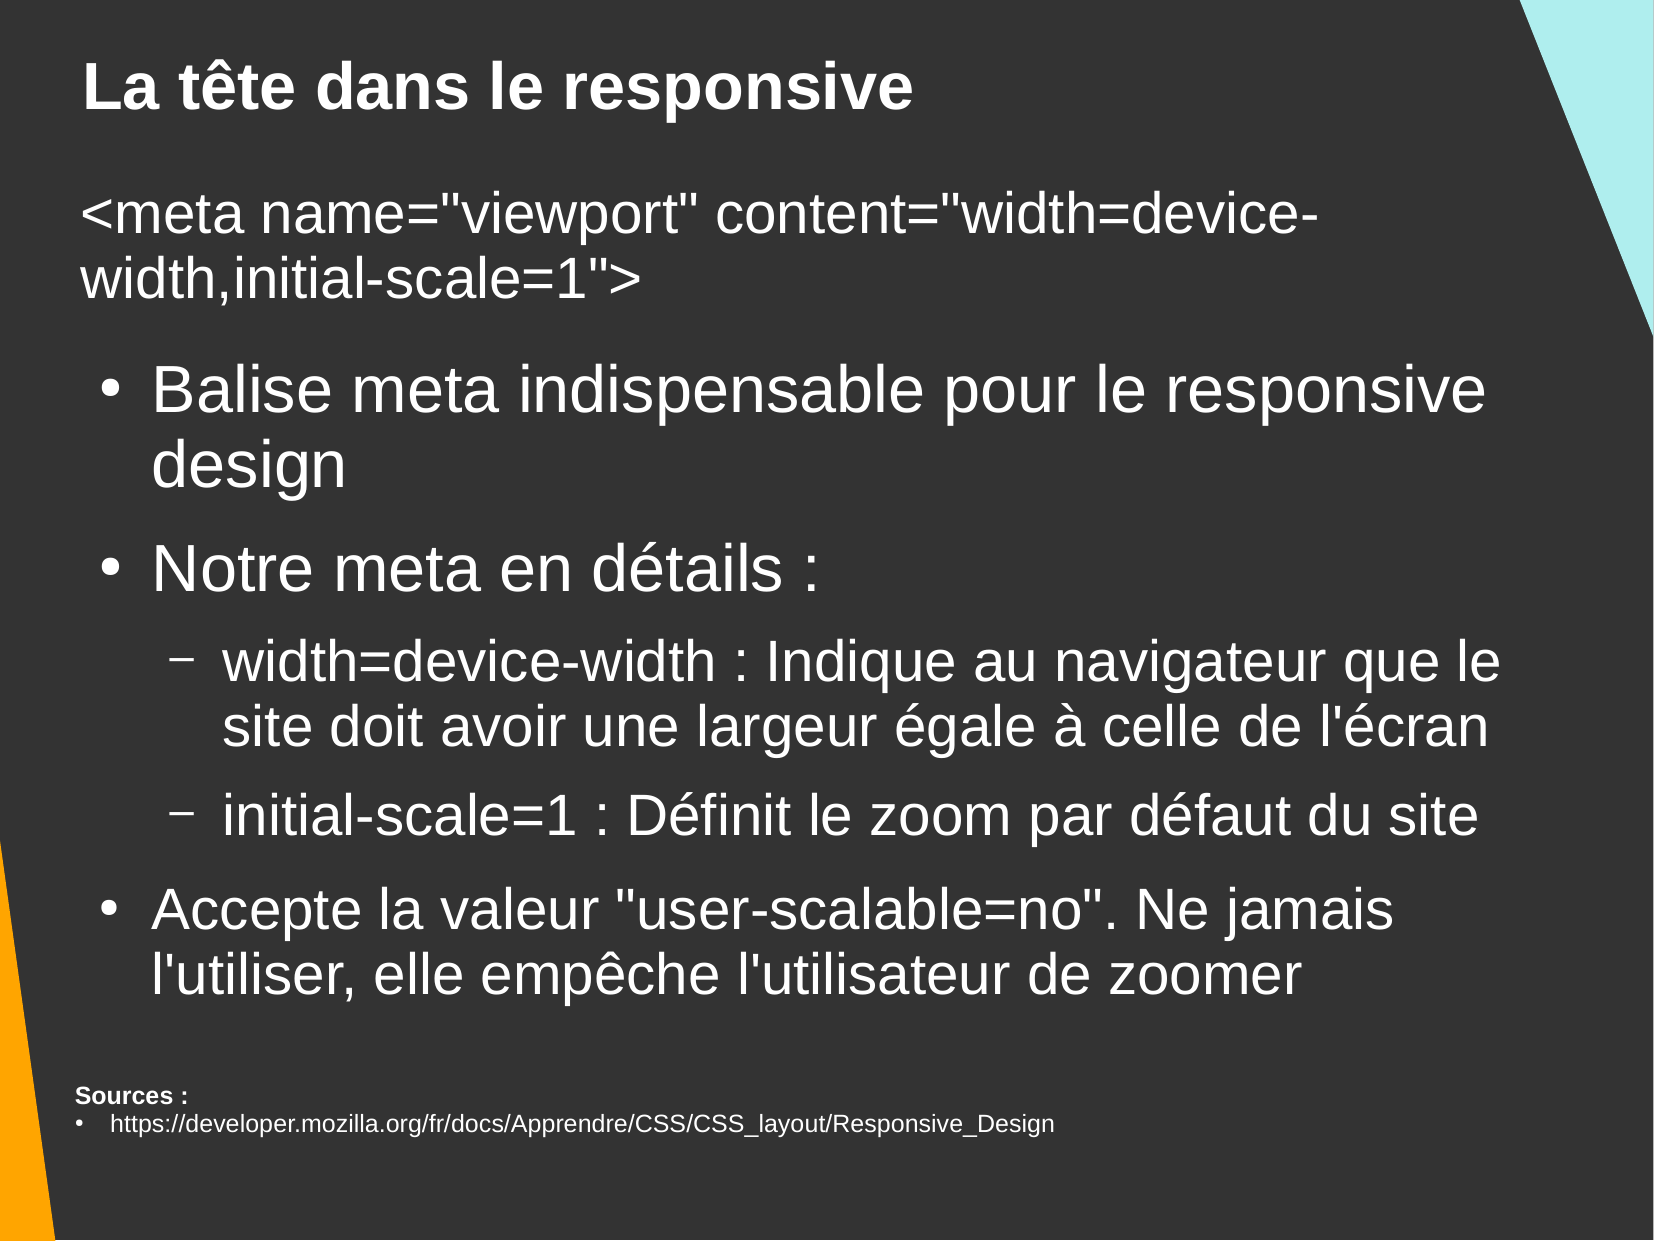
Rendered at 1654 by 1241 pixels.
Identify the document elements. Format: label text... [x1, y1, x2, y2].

text_box [0, 840, 56, 1241]
list Balise meta indispensable pour le responsive design Notre meta en détails : width=device-width : Indique au navigateur que le site doit avoir une largeur égale à celle de l'écran initial-scale=1 : Définit le zoom par défaut du site Accepte la valeur "user-scalable=no". Ne jamais l'utiliser, elle empêche l'utilisateur de zoomer [80, 351, 1605, 1040]
text_box Sources : https://developer.mozilla.org/fr/docs/Apprendre/CSS/CSS_layout/Responsive_Design [60, 1074, 1546, 1216]
text_box [1519, 0, 1654, 339]
list <meta name="viewport" content="width=device-width,initial-scale=1"> [80, 180, 1605, 319]
title La tête dans le responsive [82, 49, 1568, 125]
